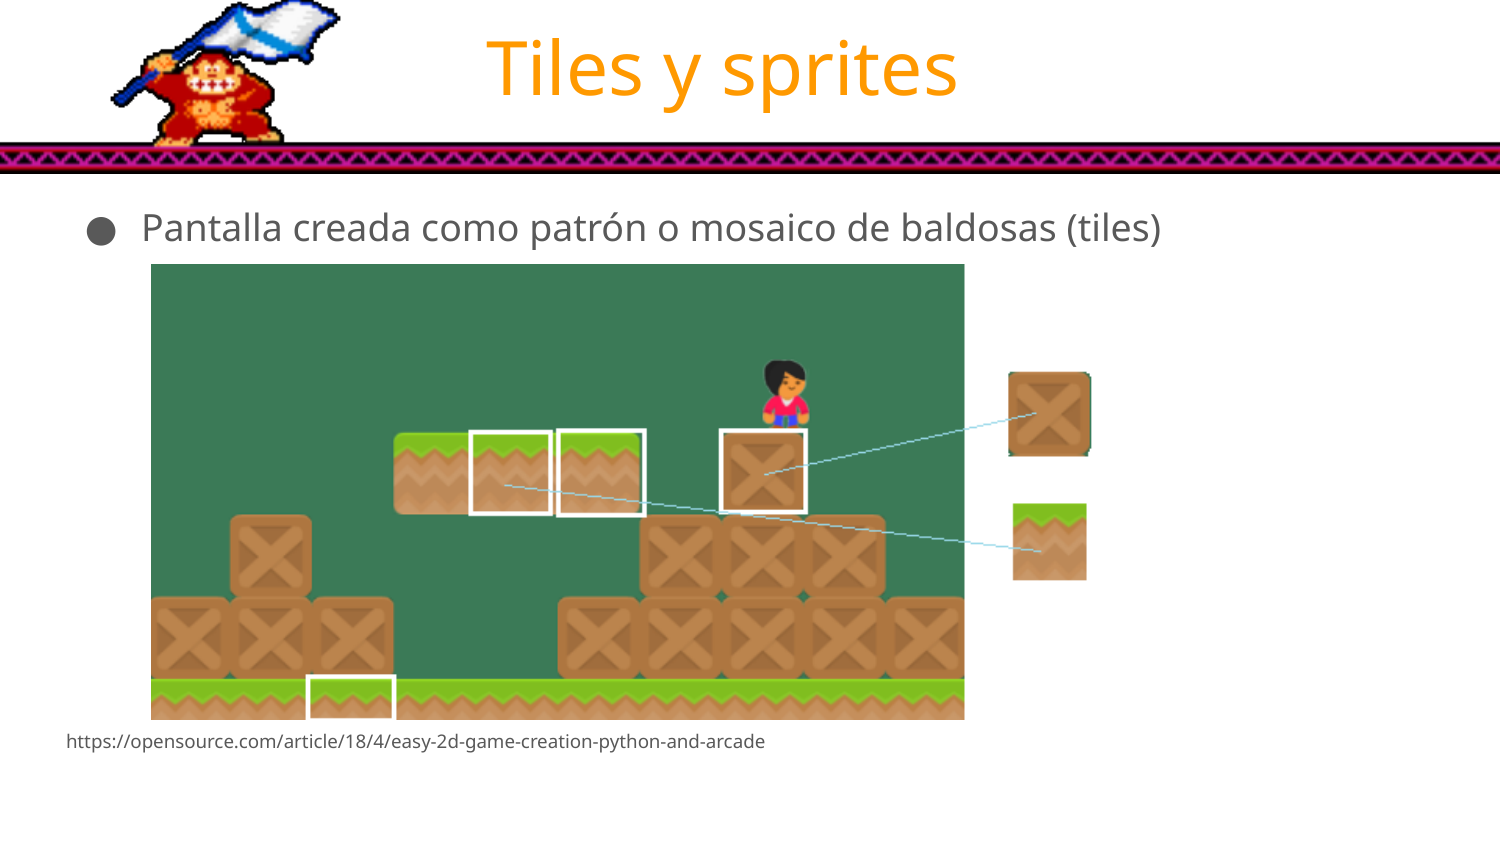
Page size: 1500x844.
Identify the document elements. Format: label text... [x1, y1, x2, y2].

list Pantalla creada como patrón o mosaico de baldosas (tiles) https://opensource.com/article/18/4/easy-2d-game-creation-python-and-arcade [51, 189, 1449, 828]
title Tiles y sprites [471, 18, 1315, 112]
picture [0, 0, 1500, 174]
picture [151, 264, 1115, 720]
